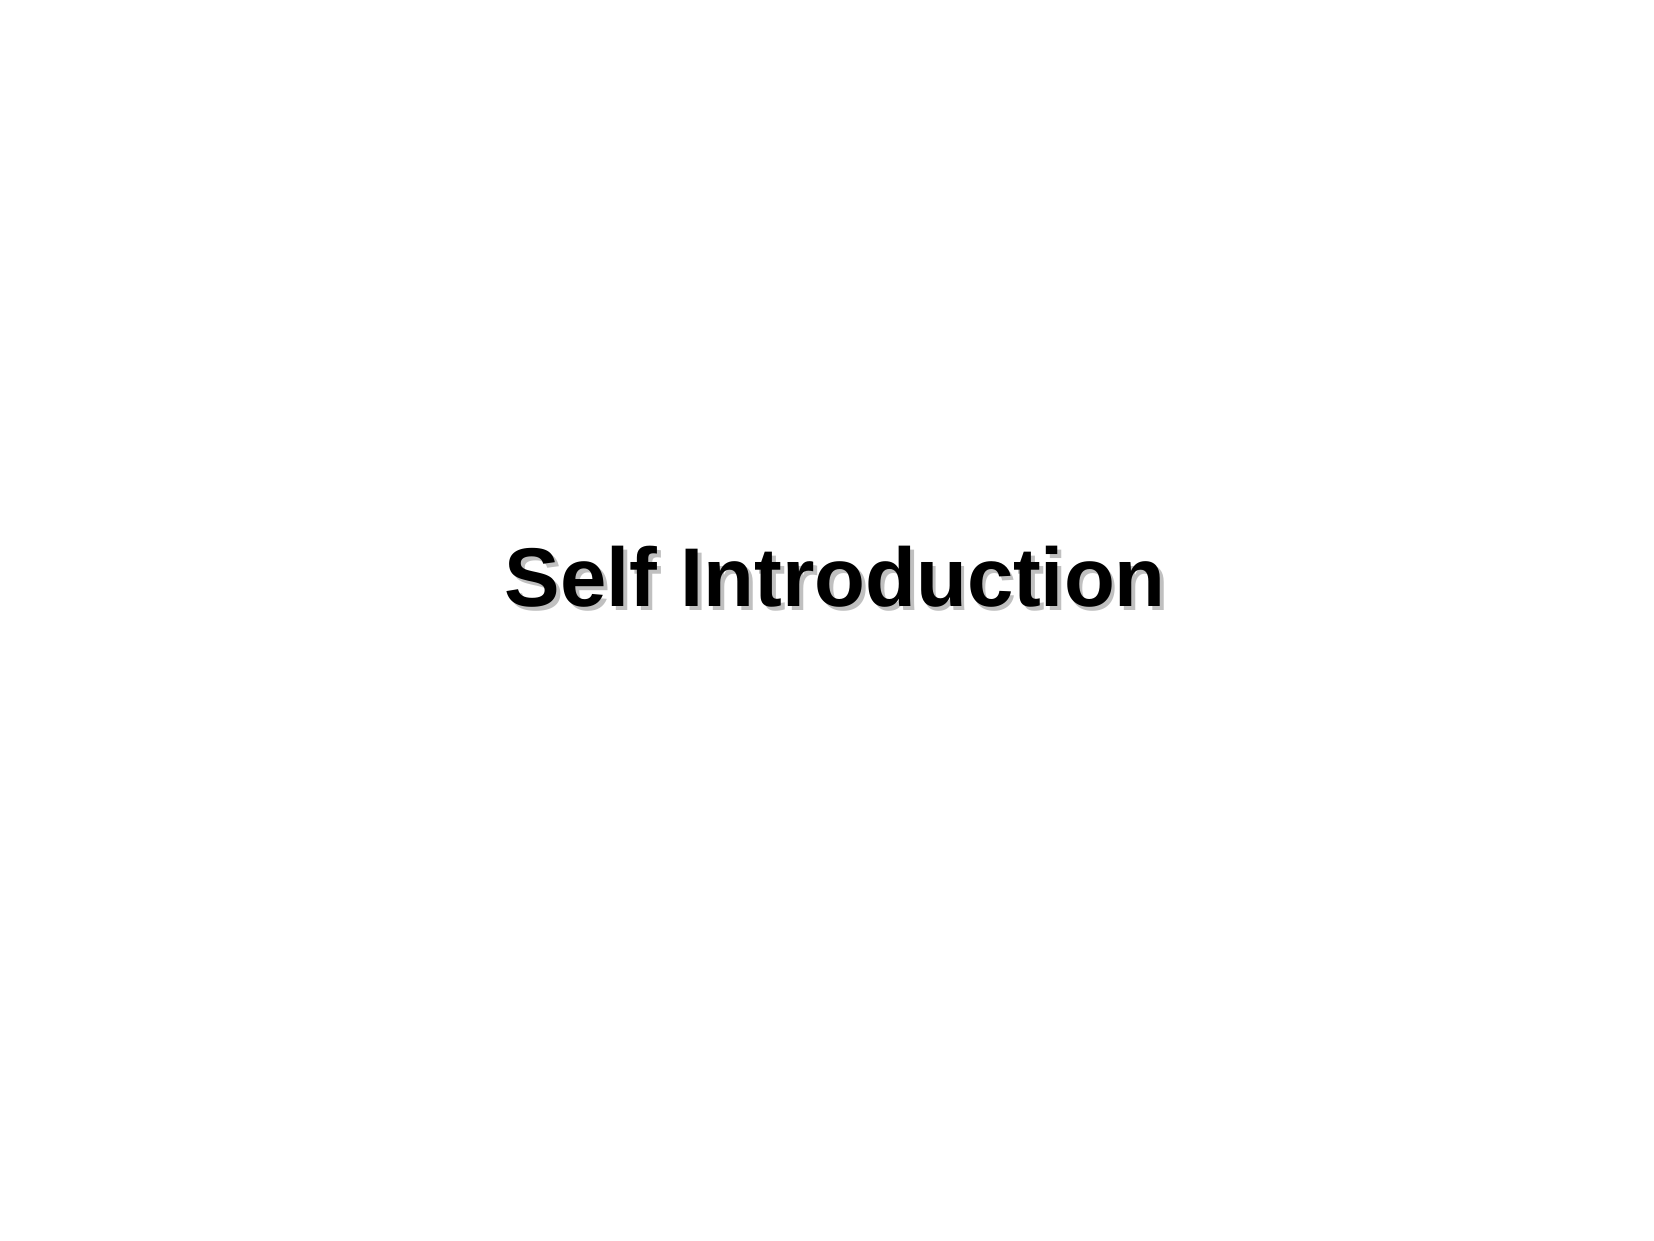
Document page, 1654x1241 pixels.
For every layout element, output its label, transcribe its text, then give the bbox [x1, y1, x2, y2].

list Self Introduction [82, 531, 1571, 650]
